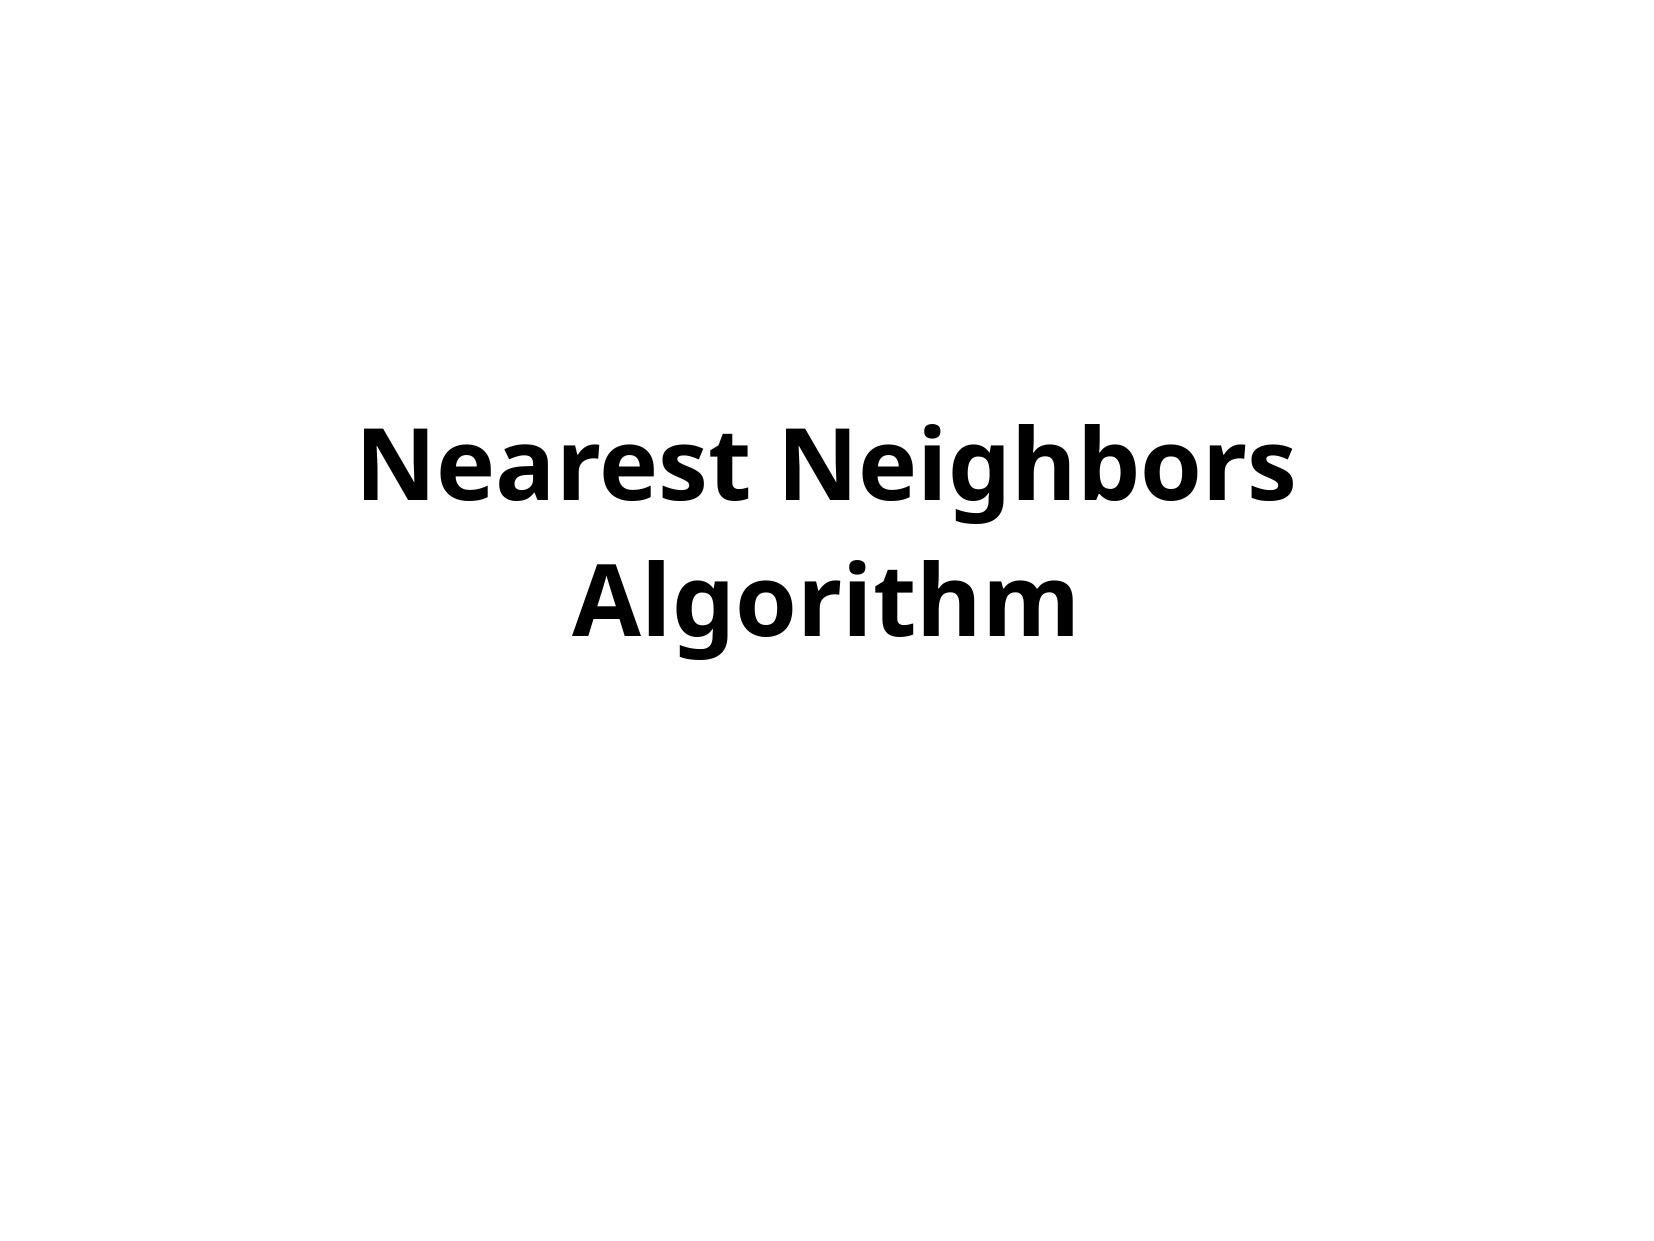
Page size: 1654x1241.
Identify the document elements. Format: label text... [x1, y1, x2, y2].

subtitle Nearest Neighbors Algorithm [82, 49, 1571, 1010]
